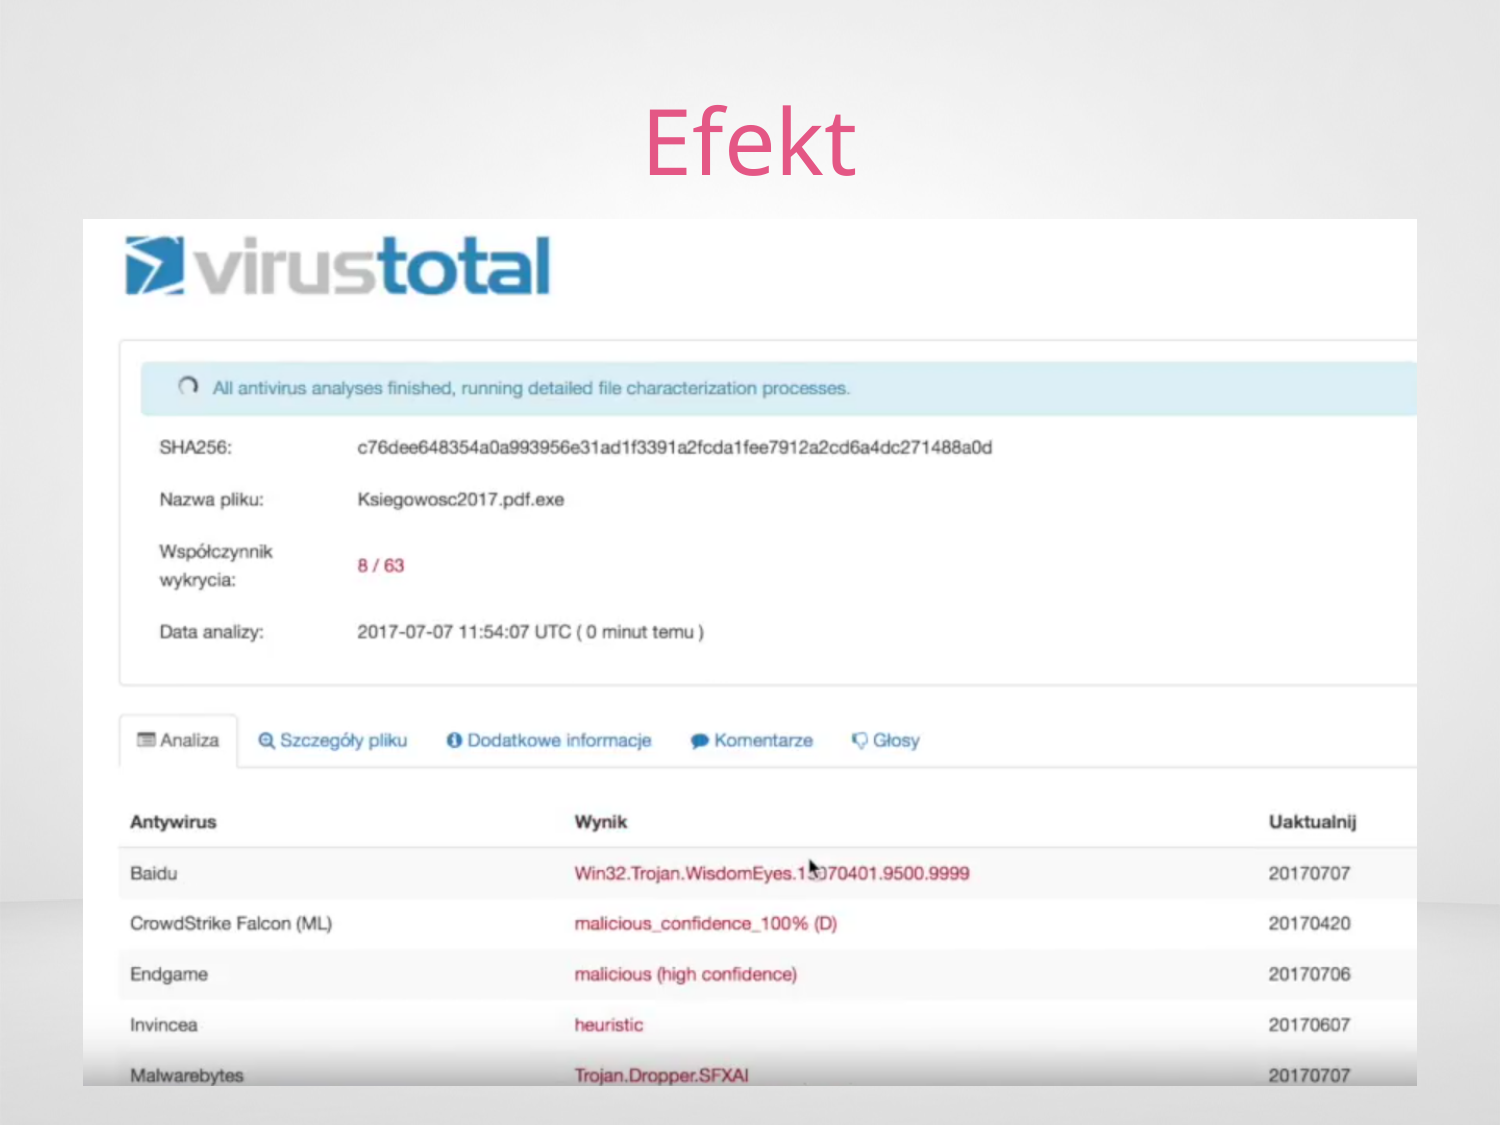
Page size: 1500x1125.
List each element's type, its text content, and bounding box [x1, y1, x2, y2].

title Efekt [75, 45, 1425, 233]
picture [0, 0, 1500, 1125]
